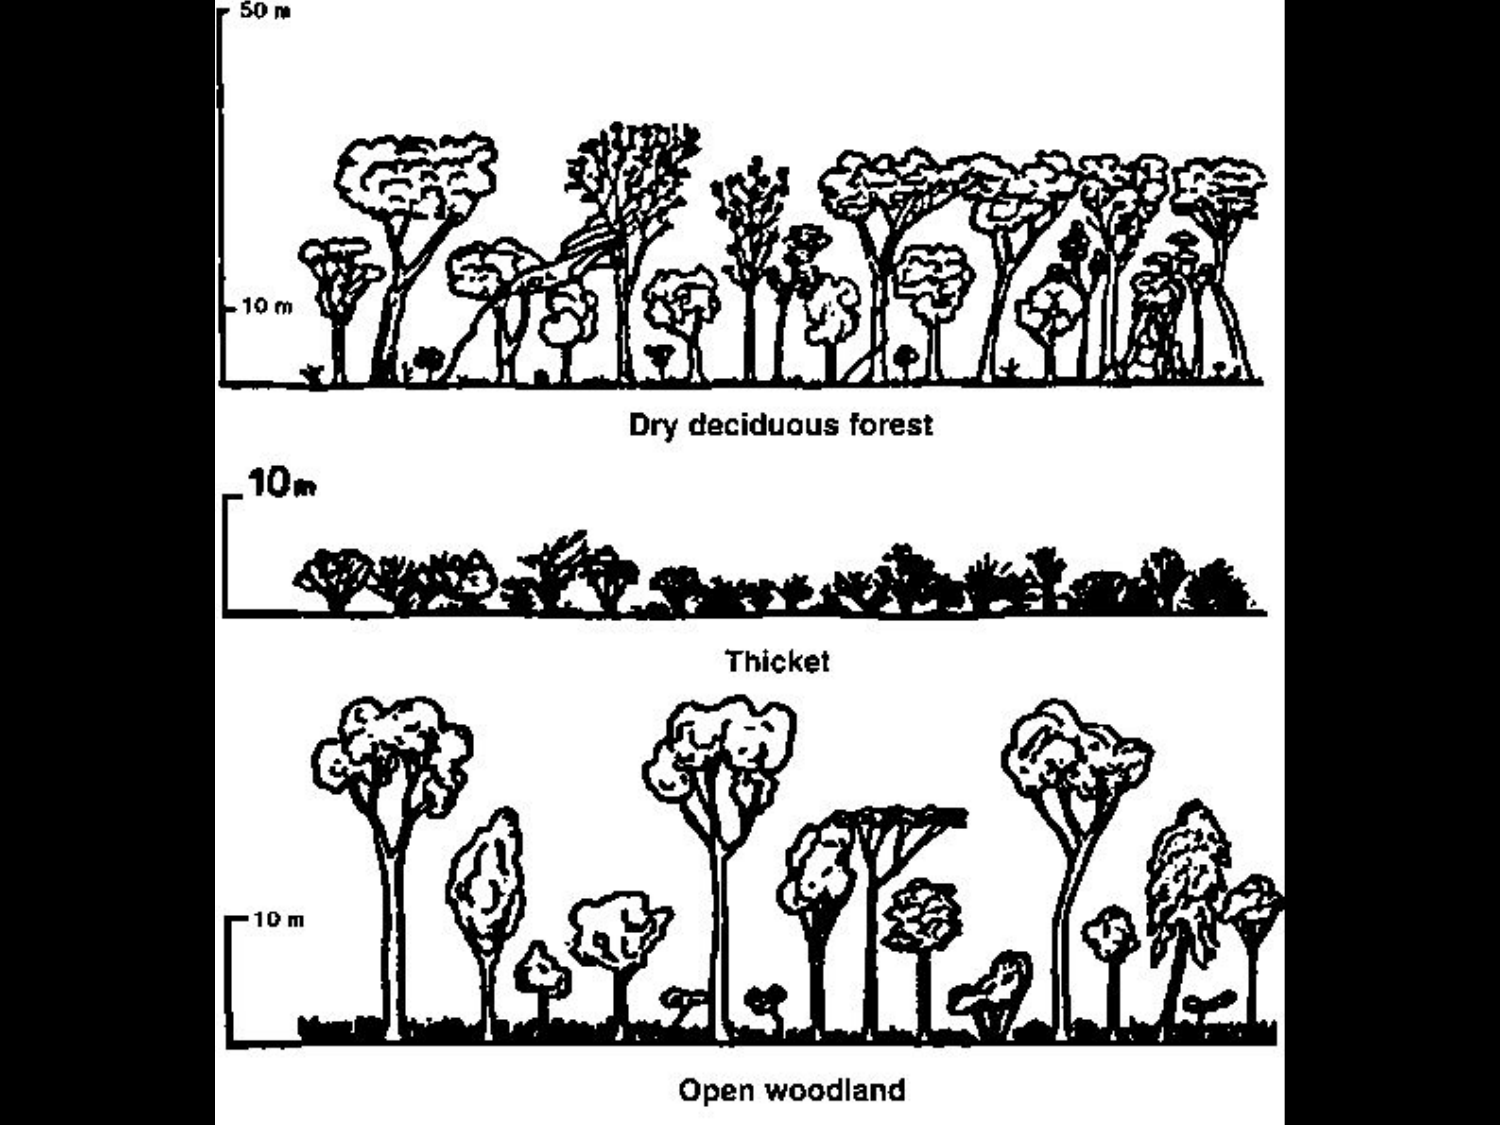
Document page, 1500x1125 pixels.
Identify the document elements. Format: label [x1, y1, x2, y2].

picture [215, 0, 1285, 1125]
